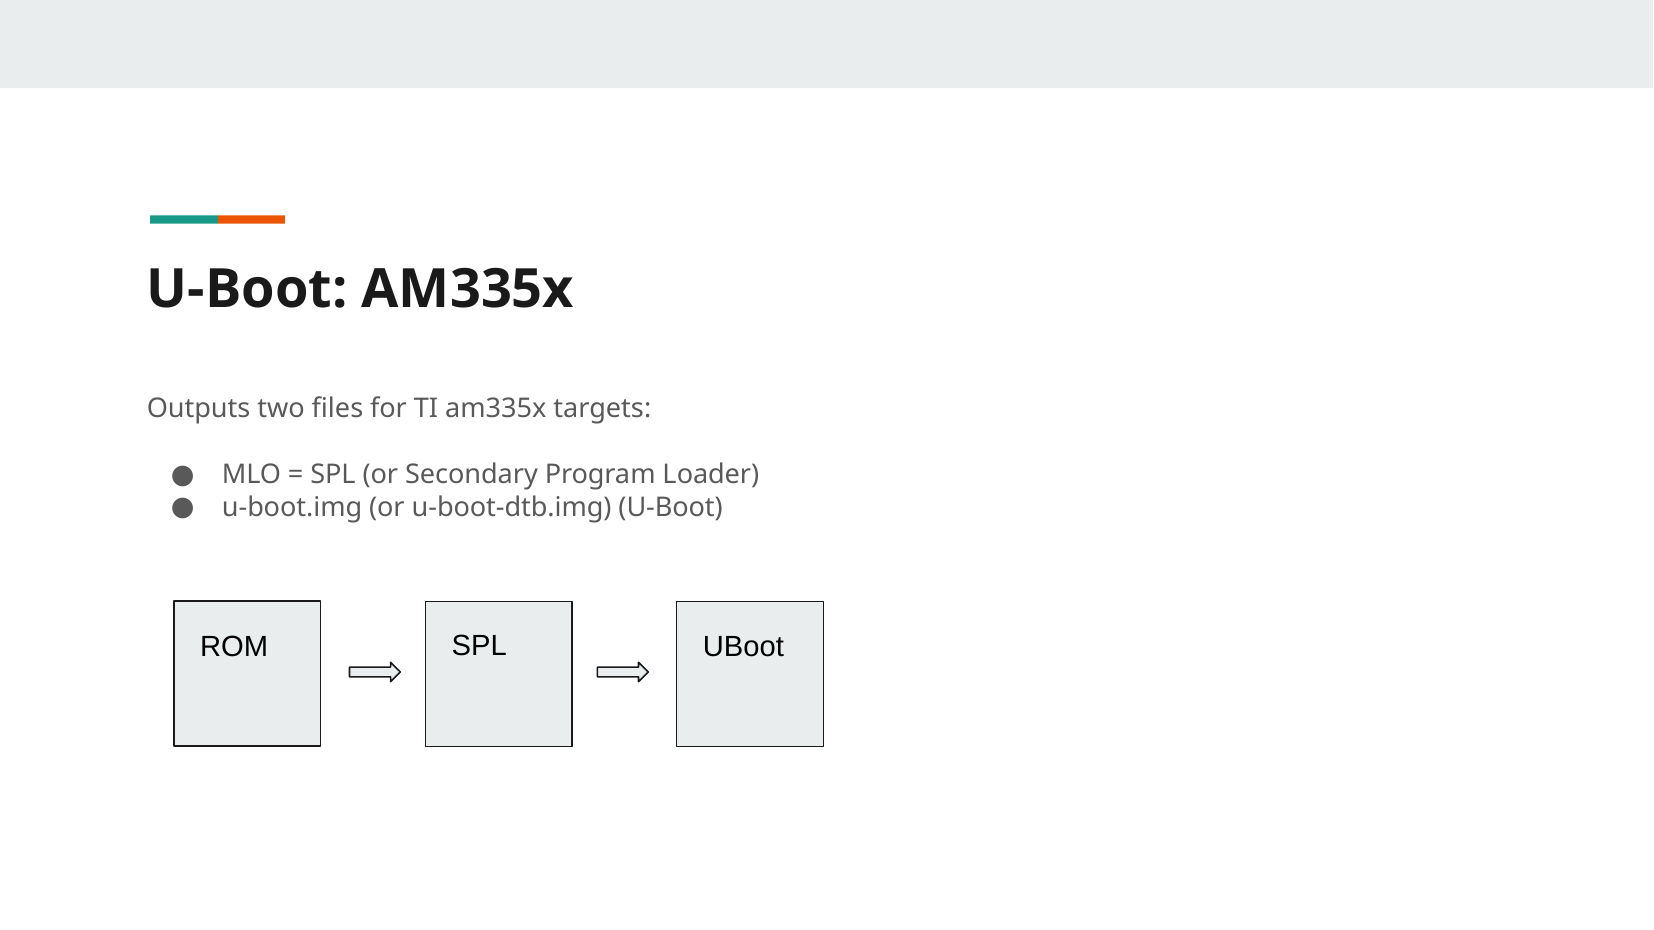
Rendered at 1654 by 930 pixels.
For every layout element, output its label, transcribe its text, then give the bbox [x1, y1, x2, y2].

text_box UBoot [687, 612, 813, 737]
text_box [597, 662, 649, 682]
list Outputs two files for TI am335x targets: MLO = SPL (or Secondary Program Loader) u-boot.img (or u-boot-dtb.img) (U-Boot) [131, 375, 1522, 785]
text_box [676, 601, 824, 747]
text_box SPL [436, 611, 561, 736]
text_box [349, 662, 401, 682]
title U-Boot: AM335x [131, 238, 1522, 336]
text_box [425, 601, 572, 747]
text_box [173, 600, 321, 746]
text_box ROM [185, 612, 310, 737]
